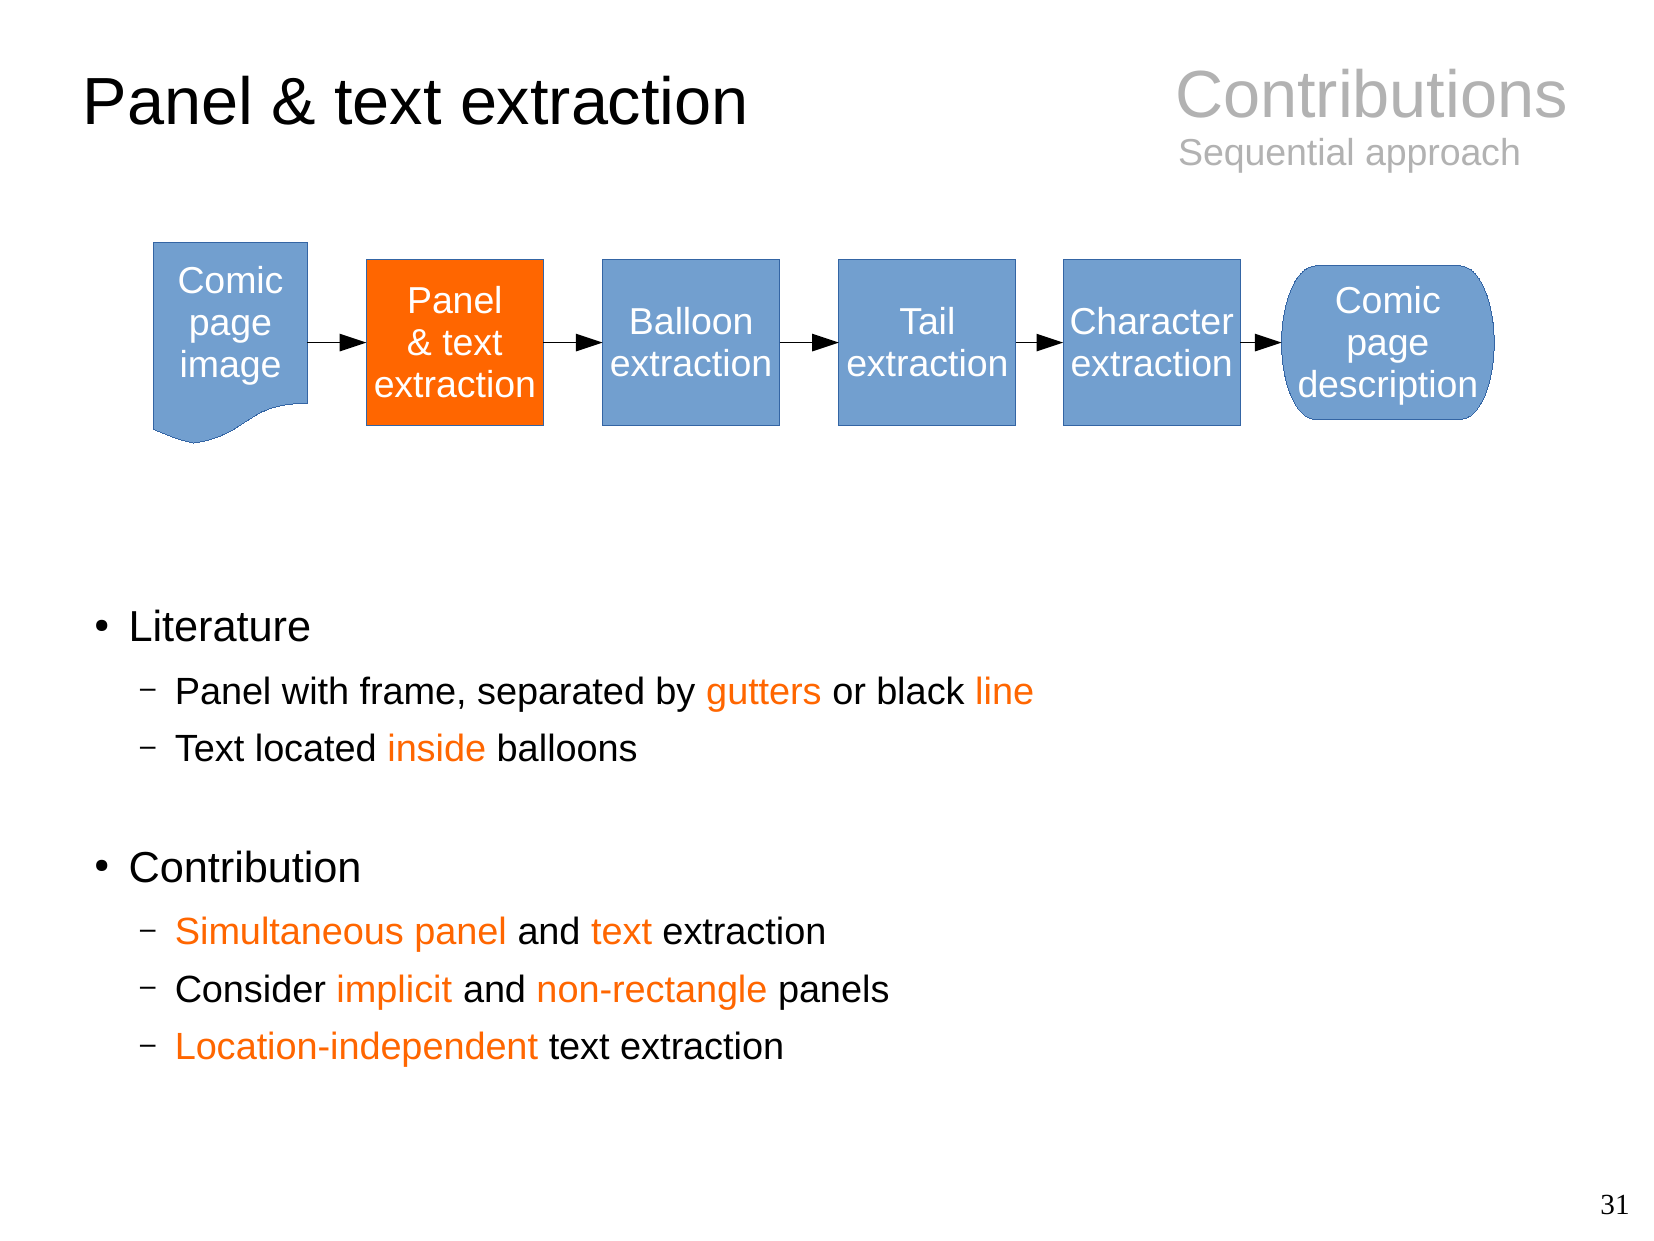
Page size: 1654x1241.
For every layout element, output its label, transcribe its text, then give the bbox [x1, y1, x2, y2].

text_box Balloon extraction [602, 259, 780, 426]
text_box Tail extraction [838, 259, 1016, 426]
text_box Panel & text extraction [366, 259, 544, 426]
text_box Character extraction [1063, 259, 1241, 426]
text_box Comic page image [153, 242, 308, 444]
list Literature Panel with frame, separated by gutters or black line Text located inside balloons Contribution Simultaneous panel and text extraction Consider implicit and non-rectangle panels Location-independent text extraction [82, 602, 1571, 1075]
text_box Comic page description [1281, 265, 1495, 420]
title Panel & text extraction [82, 49, 1571, 154]
